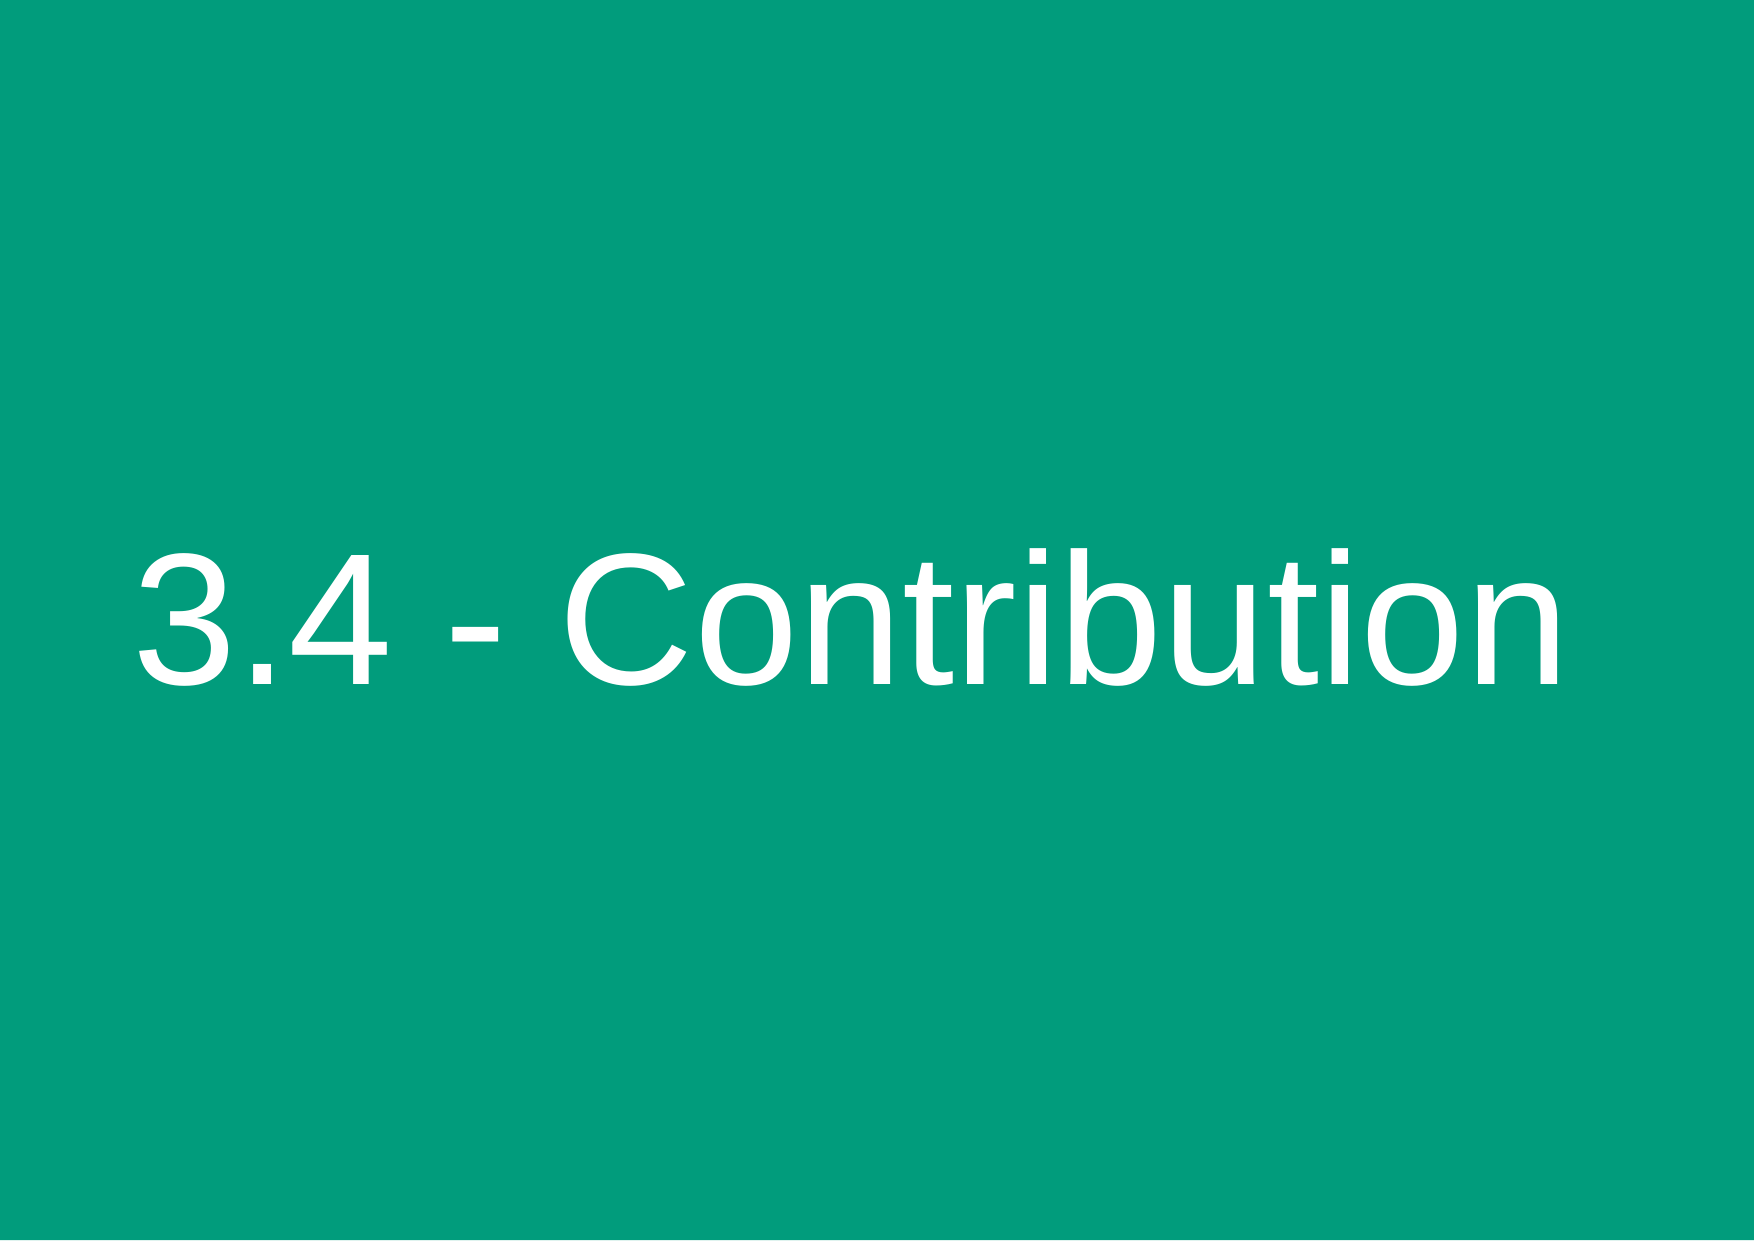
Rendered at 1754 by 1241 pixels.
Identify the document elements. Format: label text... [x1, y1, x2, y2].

text_box 3.4 - Contribution [0, 0, 1754, 1241]
